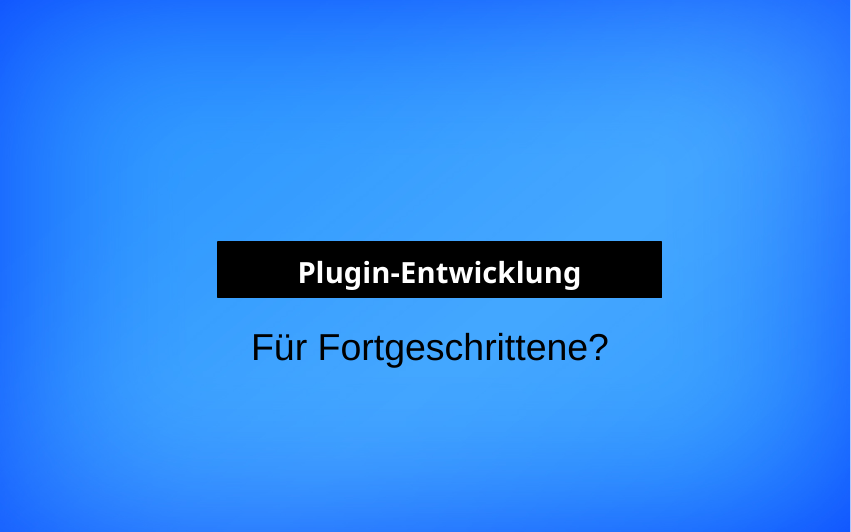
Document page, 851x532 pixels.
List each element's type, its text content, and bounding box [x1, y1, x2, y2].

text_box Plugin-Entwicklung [218, 246, 662, 297]
text_box [218, 242, 662, 246]
text_box Für Fortgeschrittene? [236, 318, 650, 376]
picture [0, 0, 851, 532]
